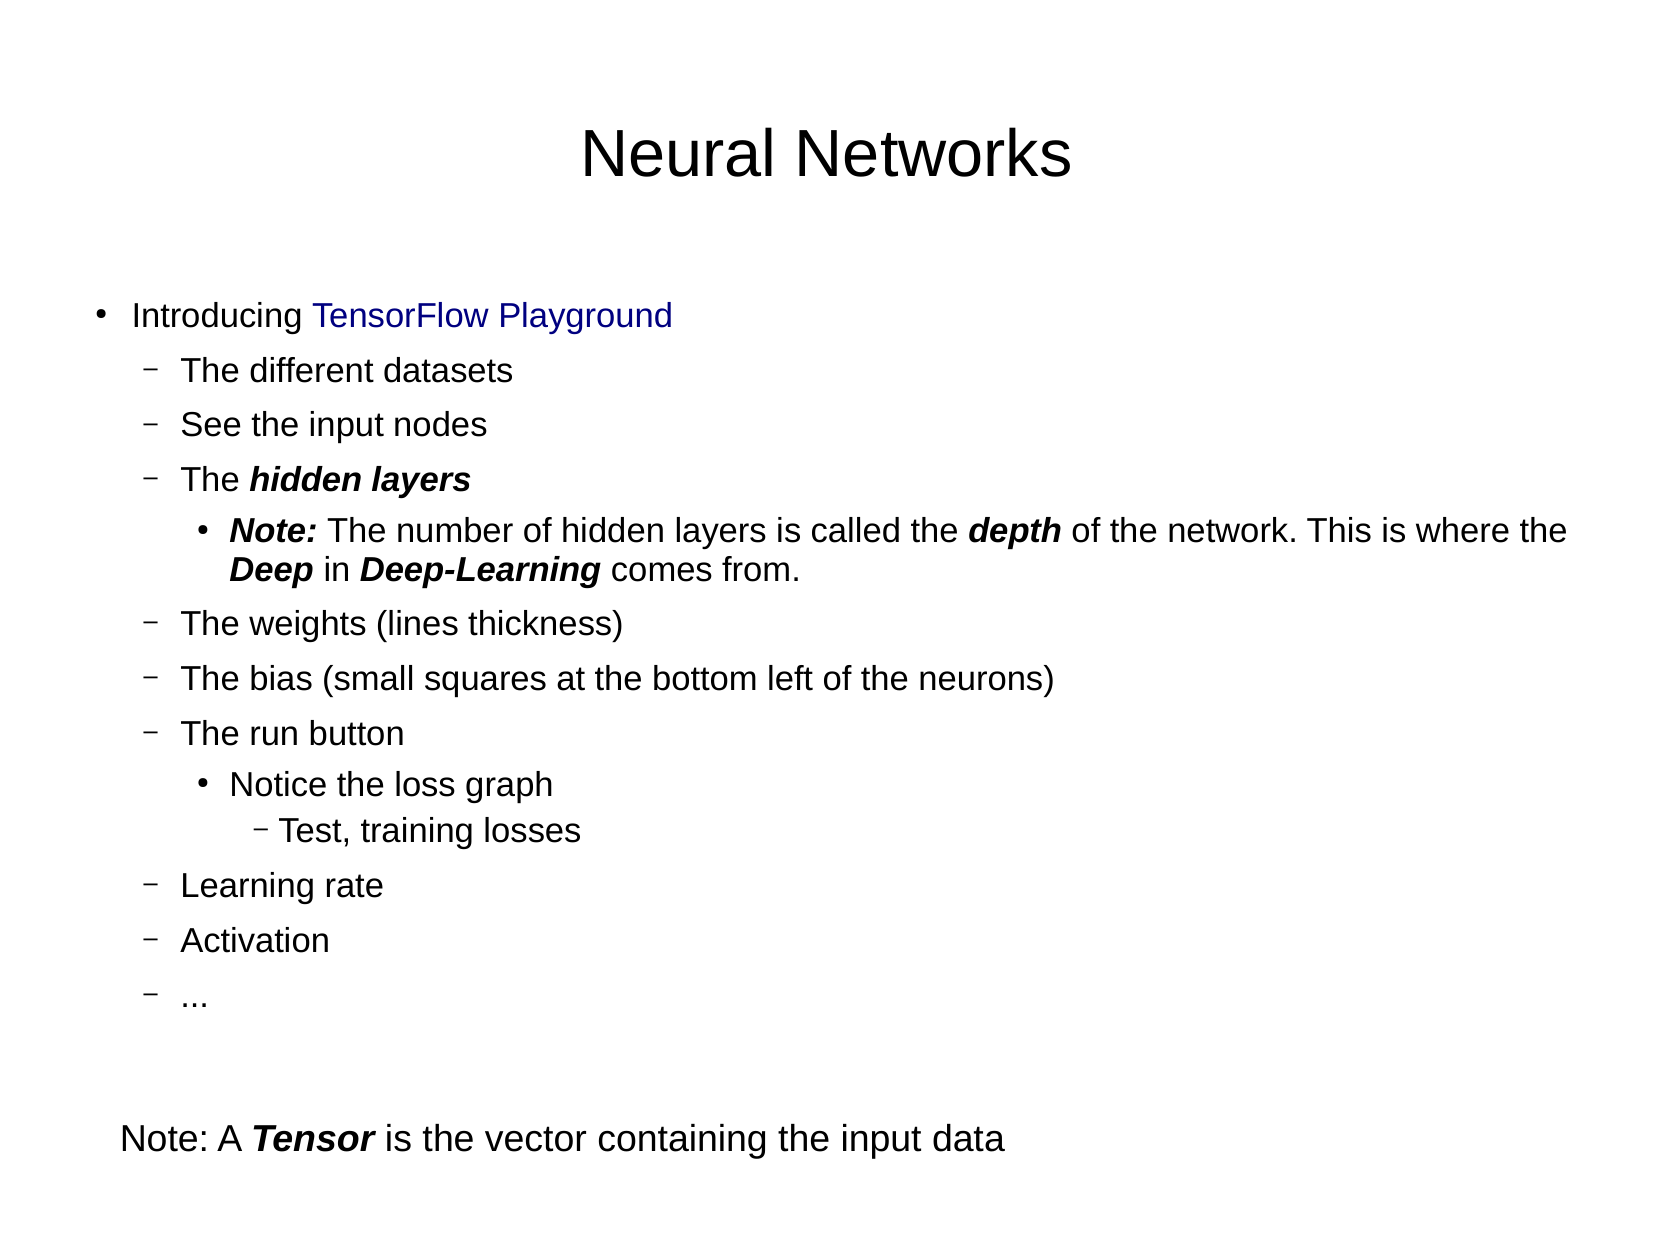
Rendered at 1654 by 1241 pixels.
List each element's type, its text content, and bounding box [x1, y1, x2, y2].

list Introducing TensorFlow Playground The different datasets See the input nodes The hidden layers Note: The number of hidden layers is called the depth of the network. This is where the Deep in Deep-Learning comes from. The weights (lines thickness) The bias (small squares at the bottom left of the neurons) The run button Notice the loss graph Test, training losses Learning rate Activation ... [82, 296, 1591, 1016]
title Neural Networks [82, 49, 1571, 257]
text_box Note: A Tensor is the vector containing the input data [105, 1110, 1020, 1167]
